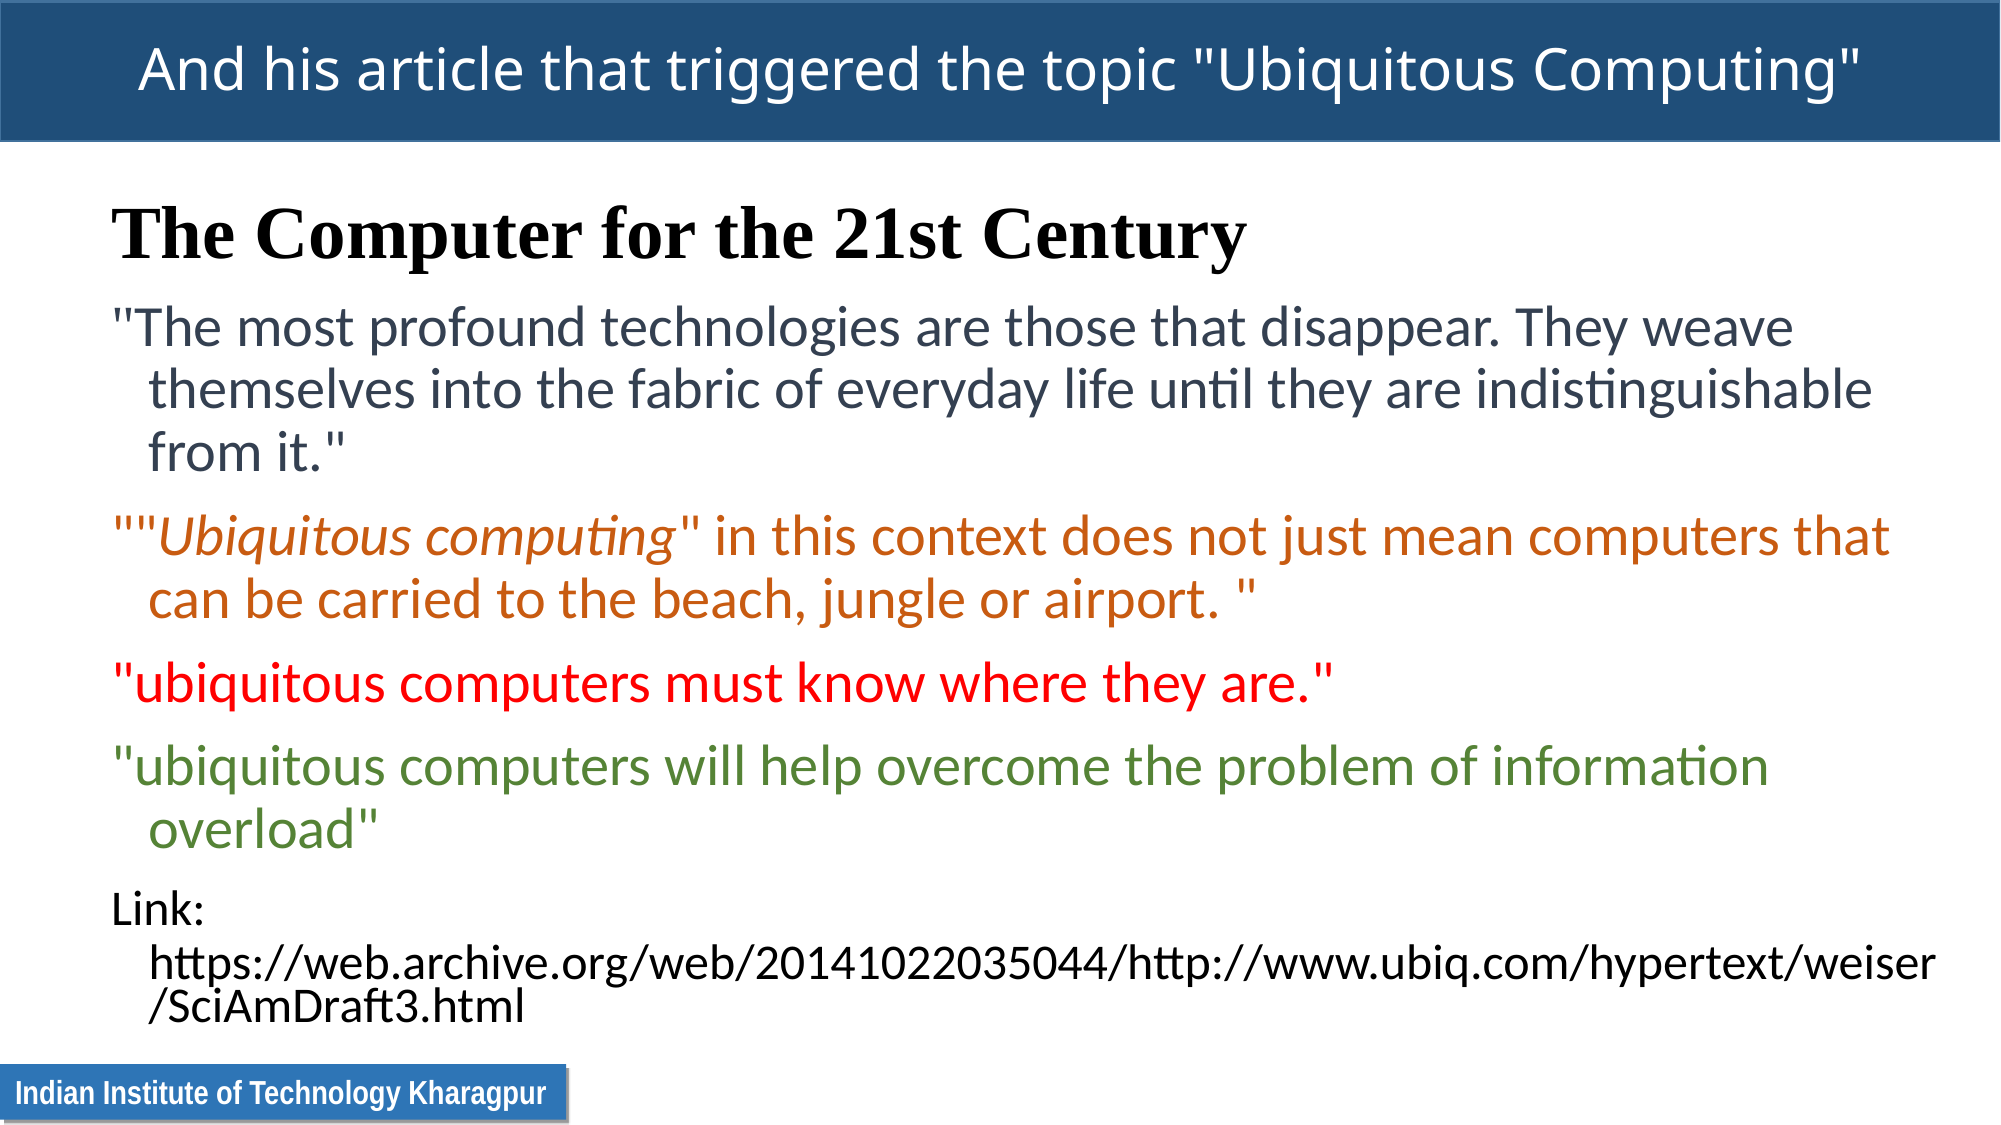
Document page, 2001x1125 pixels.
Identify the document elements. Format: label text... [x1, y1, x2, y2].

list The Computer for the 21st Century "The most profound technologies are those that disappear. They weave themselves into the fabric of everyday life until they are indistinguishable from it." ""Ubiquitous computing" in this context does not just mean computers that can be carried to the beach, jungle or airport. " "ubiquitous computers must know where they are." "ubiquitous computers will help overcome the problem of information overload" Link: https://web.archive.org/web/20141022035044/http://www.ubiq.com/hypertext/weiser/SciAmDraft3.html [58, 186, 1954, 1065]
title And his article that triggered the topic "Ubiquitous Computing" [0, 1, 2000, 141]
